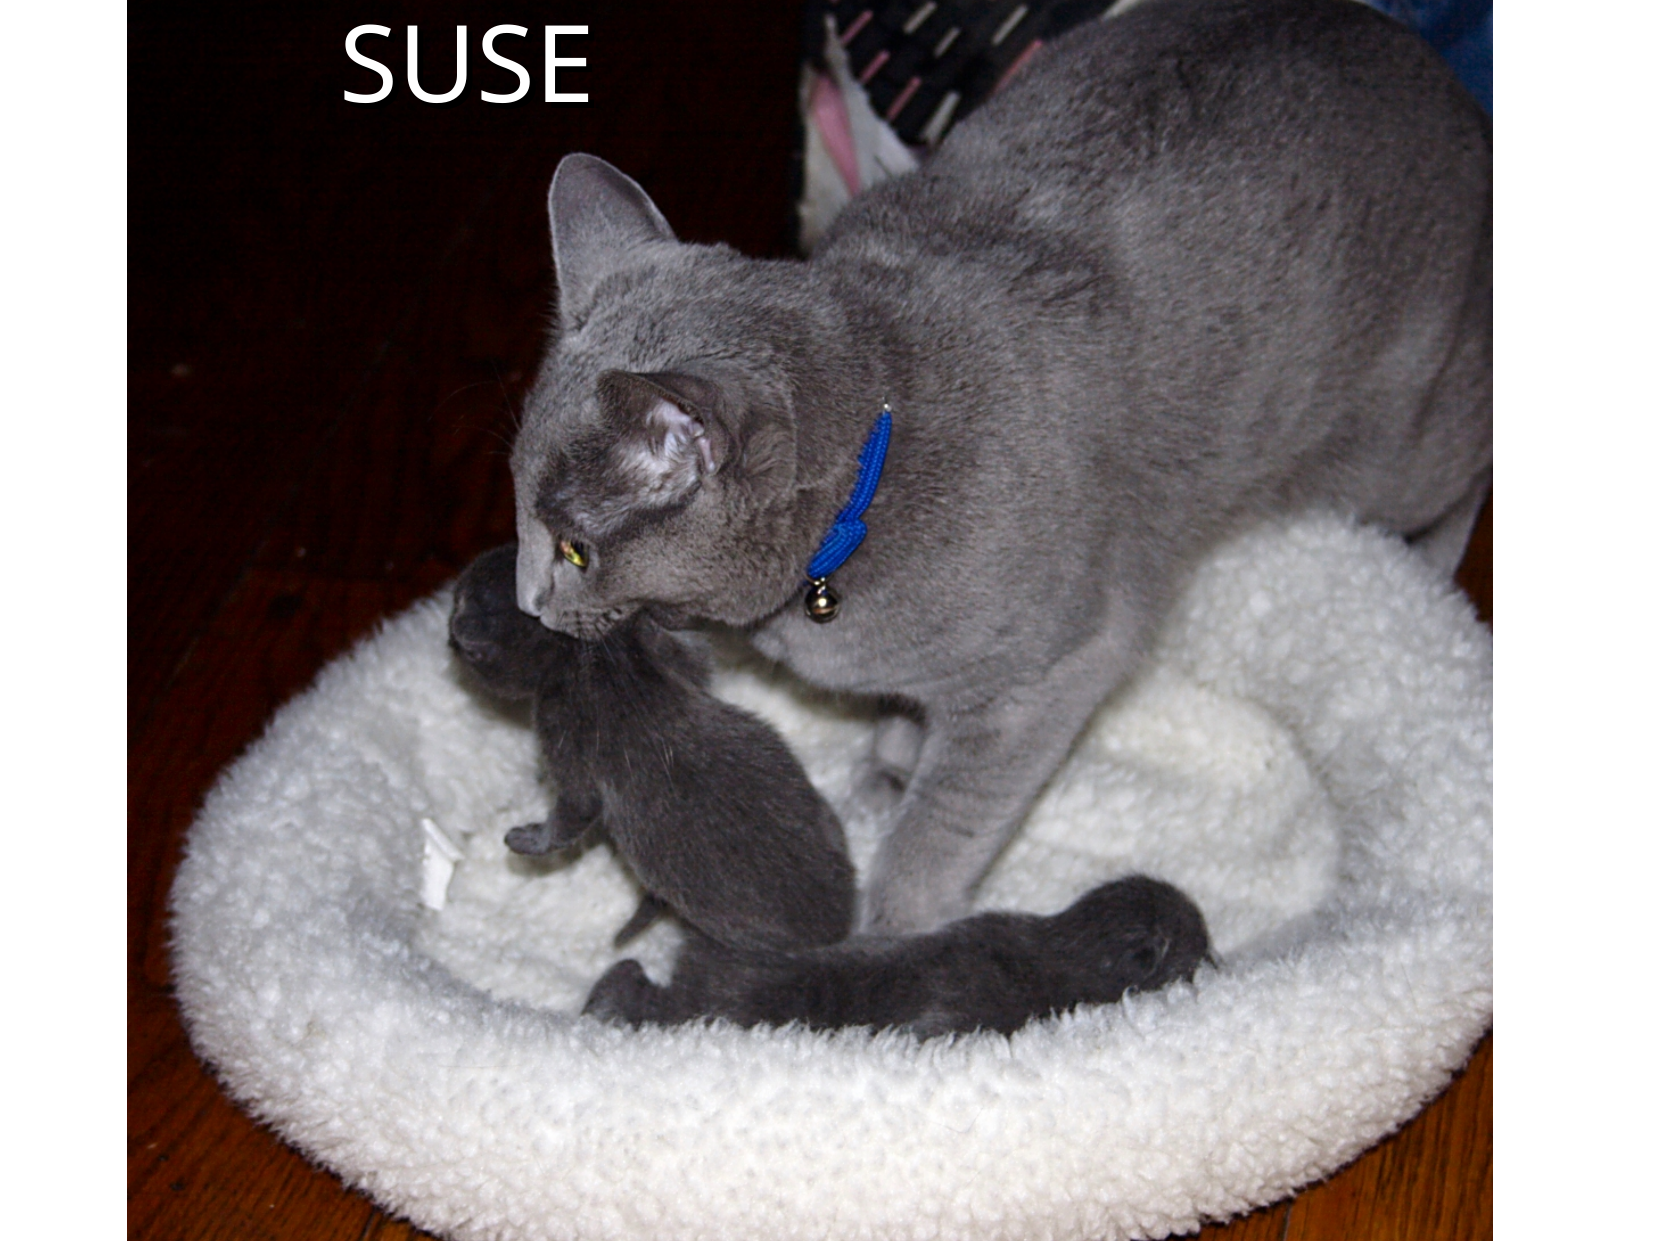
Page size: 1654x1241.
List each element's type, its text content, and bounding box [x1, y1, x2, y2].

picture [127, 0, 1493, 1241]
text_box SUSE [149, 0, 786, 124]
